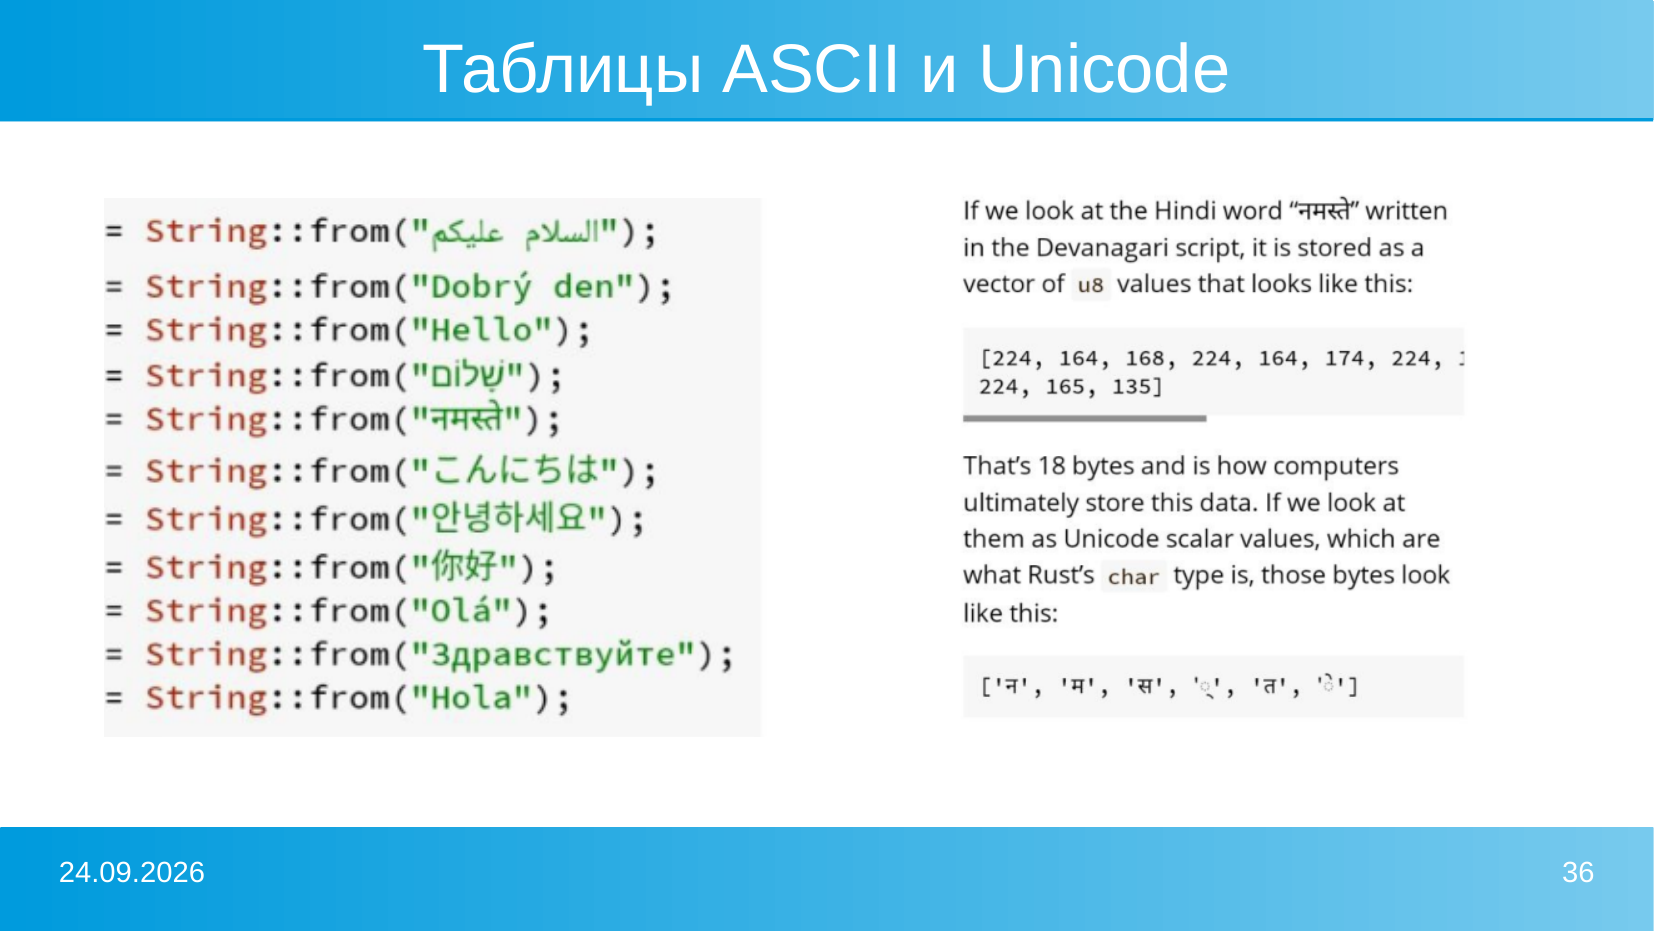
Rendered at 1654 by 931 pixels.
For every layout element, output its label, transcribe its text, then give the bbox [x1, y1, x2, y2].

title Таблицы ASCII и Unicode [59, 29, 1595, 108]
picture [937, 187, 1490, 732]
picture [104, 198, 788, 737]
